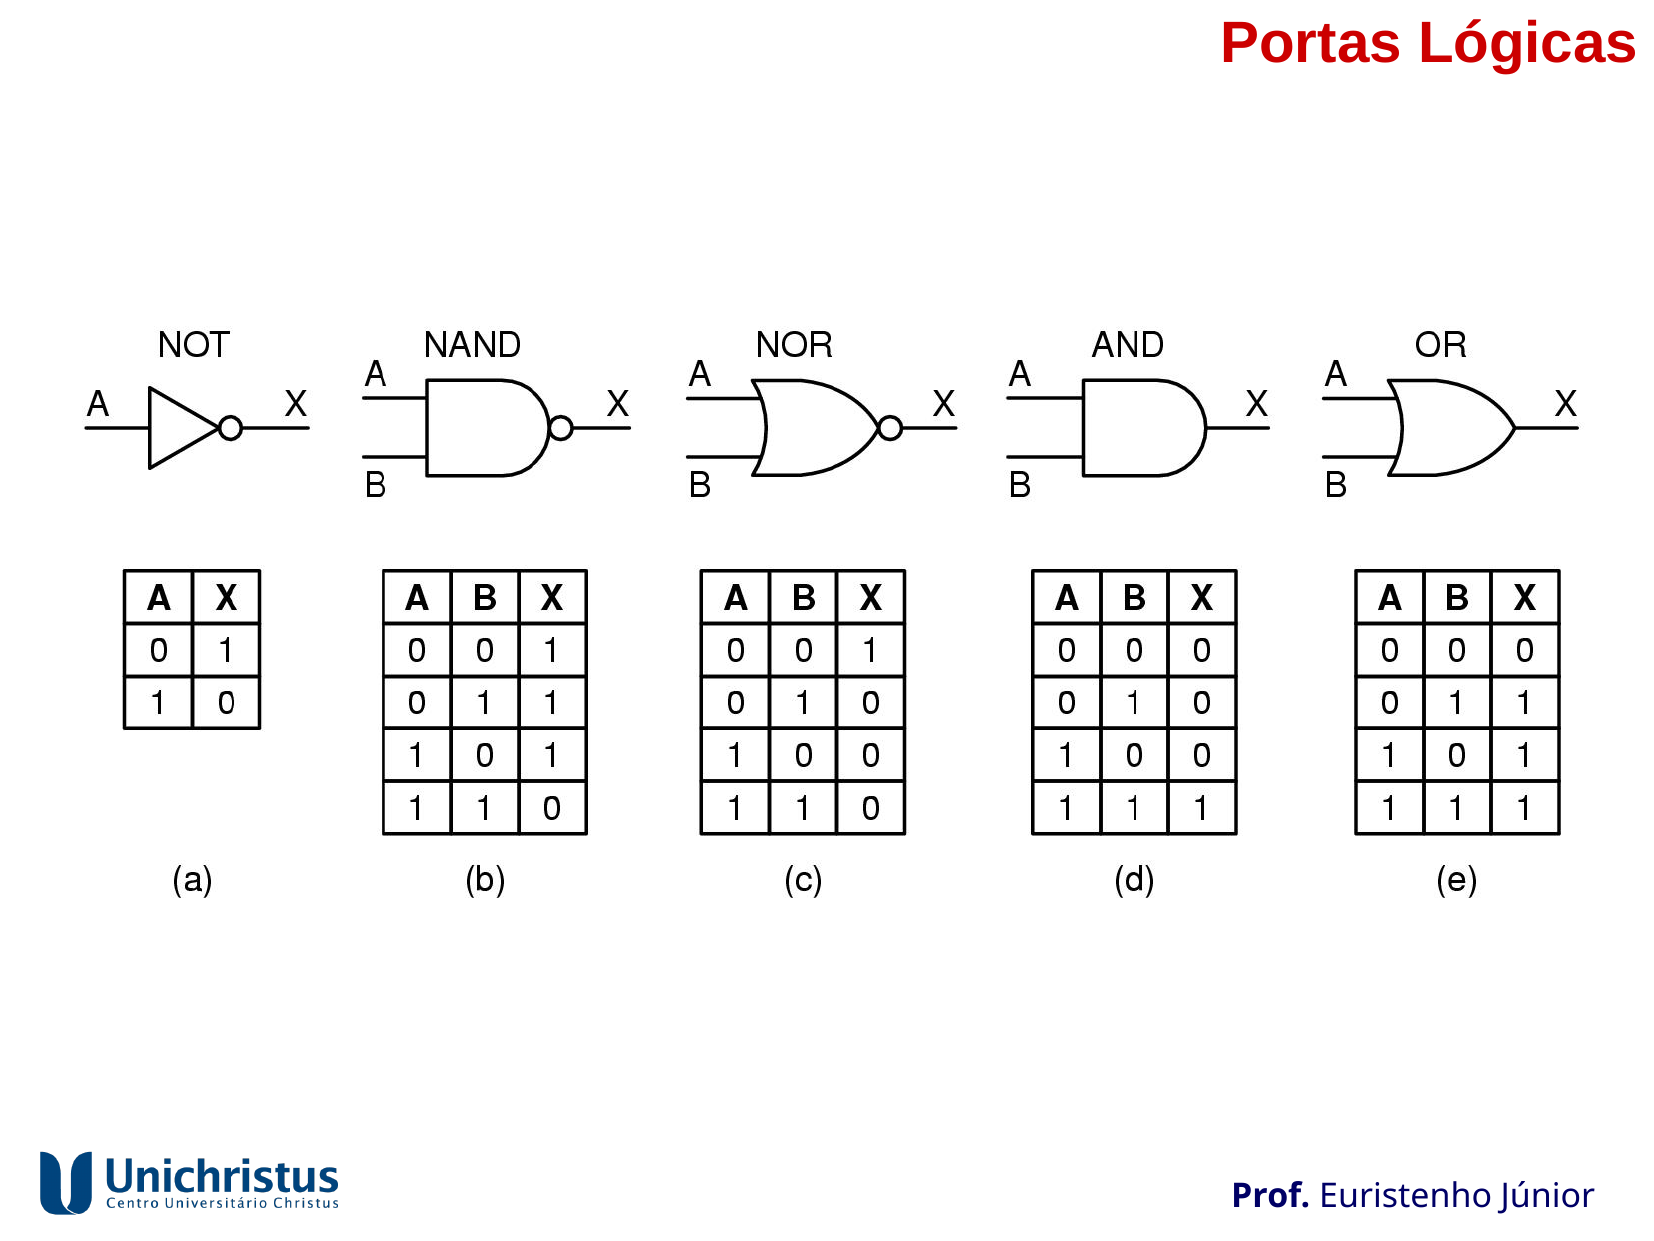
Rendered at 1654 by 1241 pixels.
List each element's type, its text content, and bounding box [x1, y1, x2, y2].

picture [82, 318, 1585, 898]
picture [35, 1148, 343, 1217]
text_box Prof. Euristenho Júnior [1216, 1163, 1654, 1224]
text_box Portas Lógicas [1205, 2, 1654, 95]
